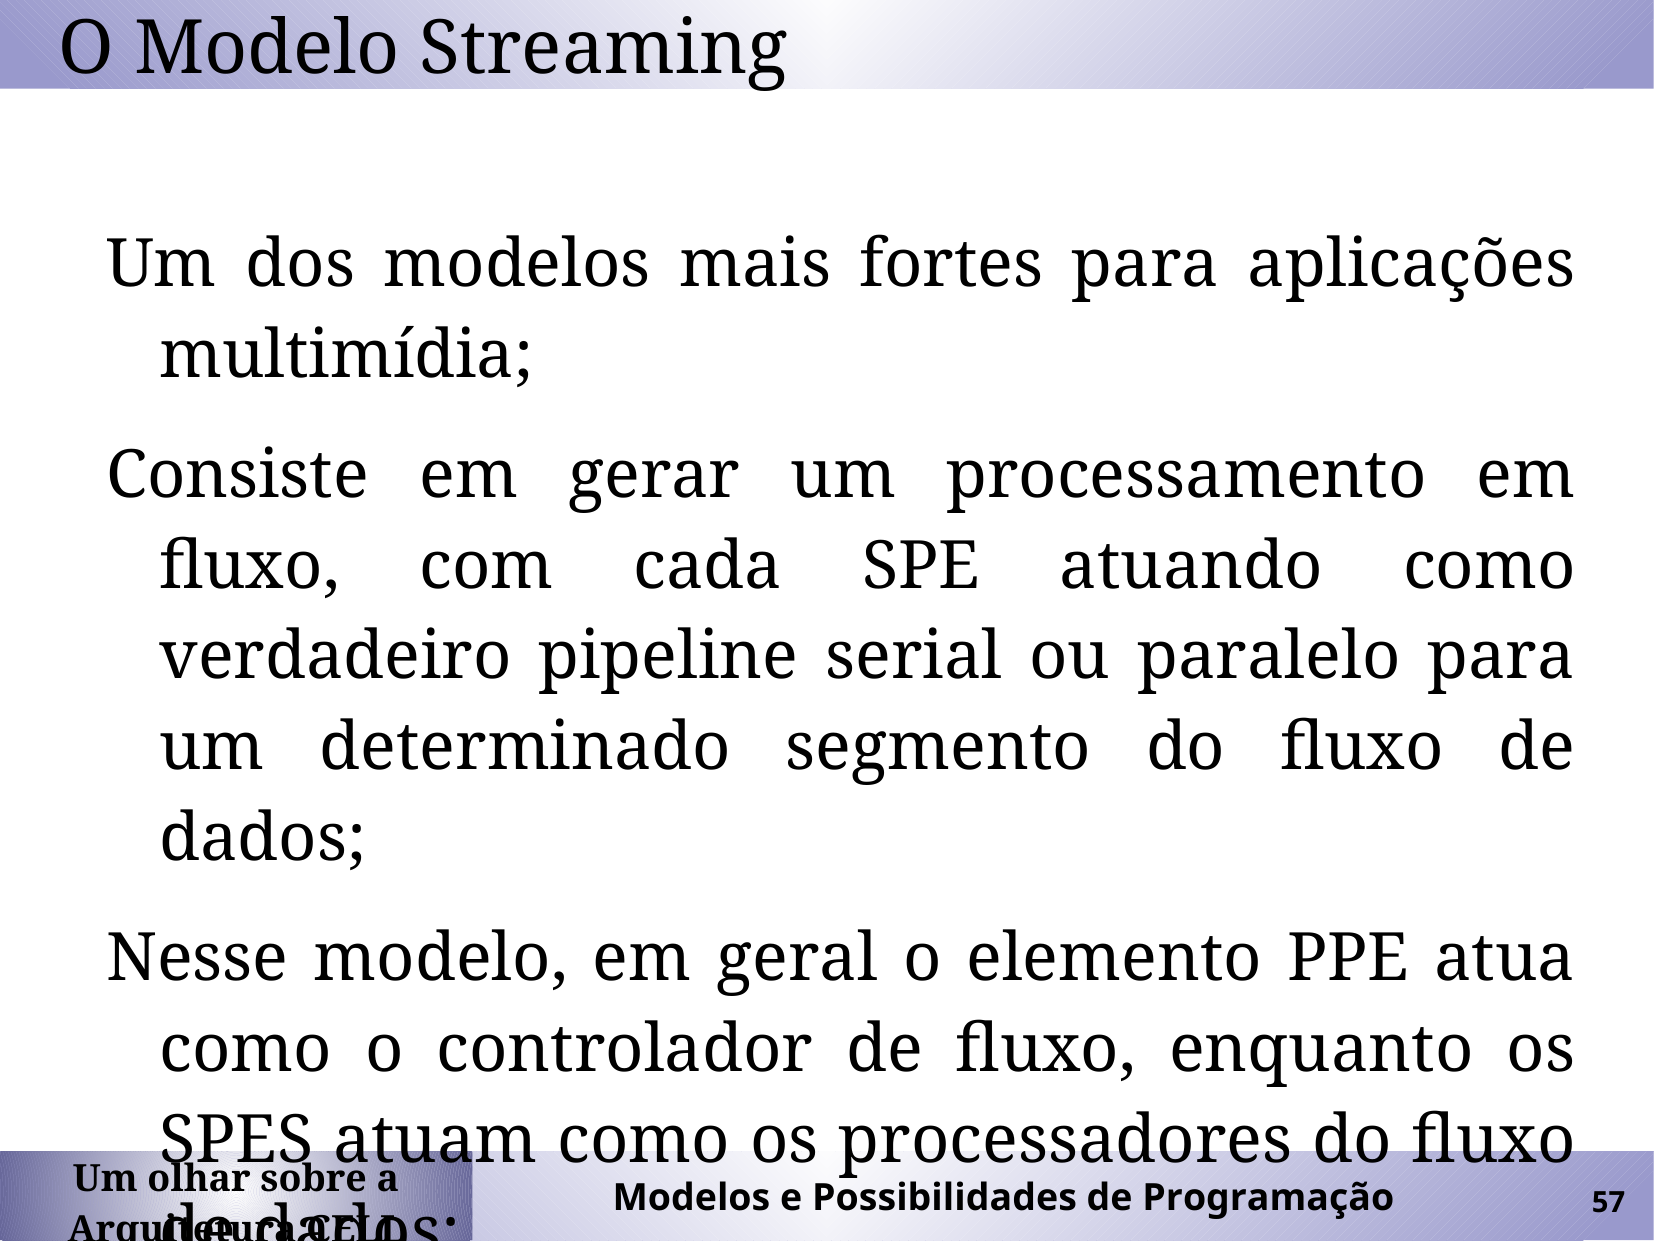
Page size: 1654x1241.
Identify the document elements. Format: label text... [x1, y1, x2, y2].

text_box Modelos e Possibilidades de Programação [501, 1151, 1506, 1241]
list Um dos modelos mais fortes para aplicações multimídia; Consiste em gerar um processamento em fluxo, com cada SPE atuando como verdadeiro pipeline serial ou paralelo para um determinado segmento do fluxo de dados; Nesse modelo, em geral o elemento PPE atua como o controlador de fluxo, enquanto os SPES atuam como os processadores do fluxo de dados; [88, 215, 1577, 1019]
title O Modelo Streaming [59, 6, 1447, 82]
